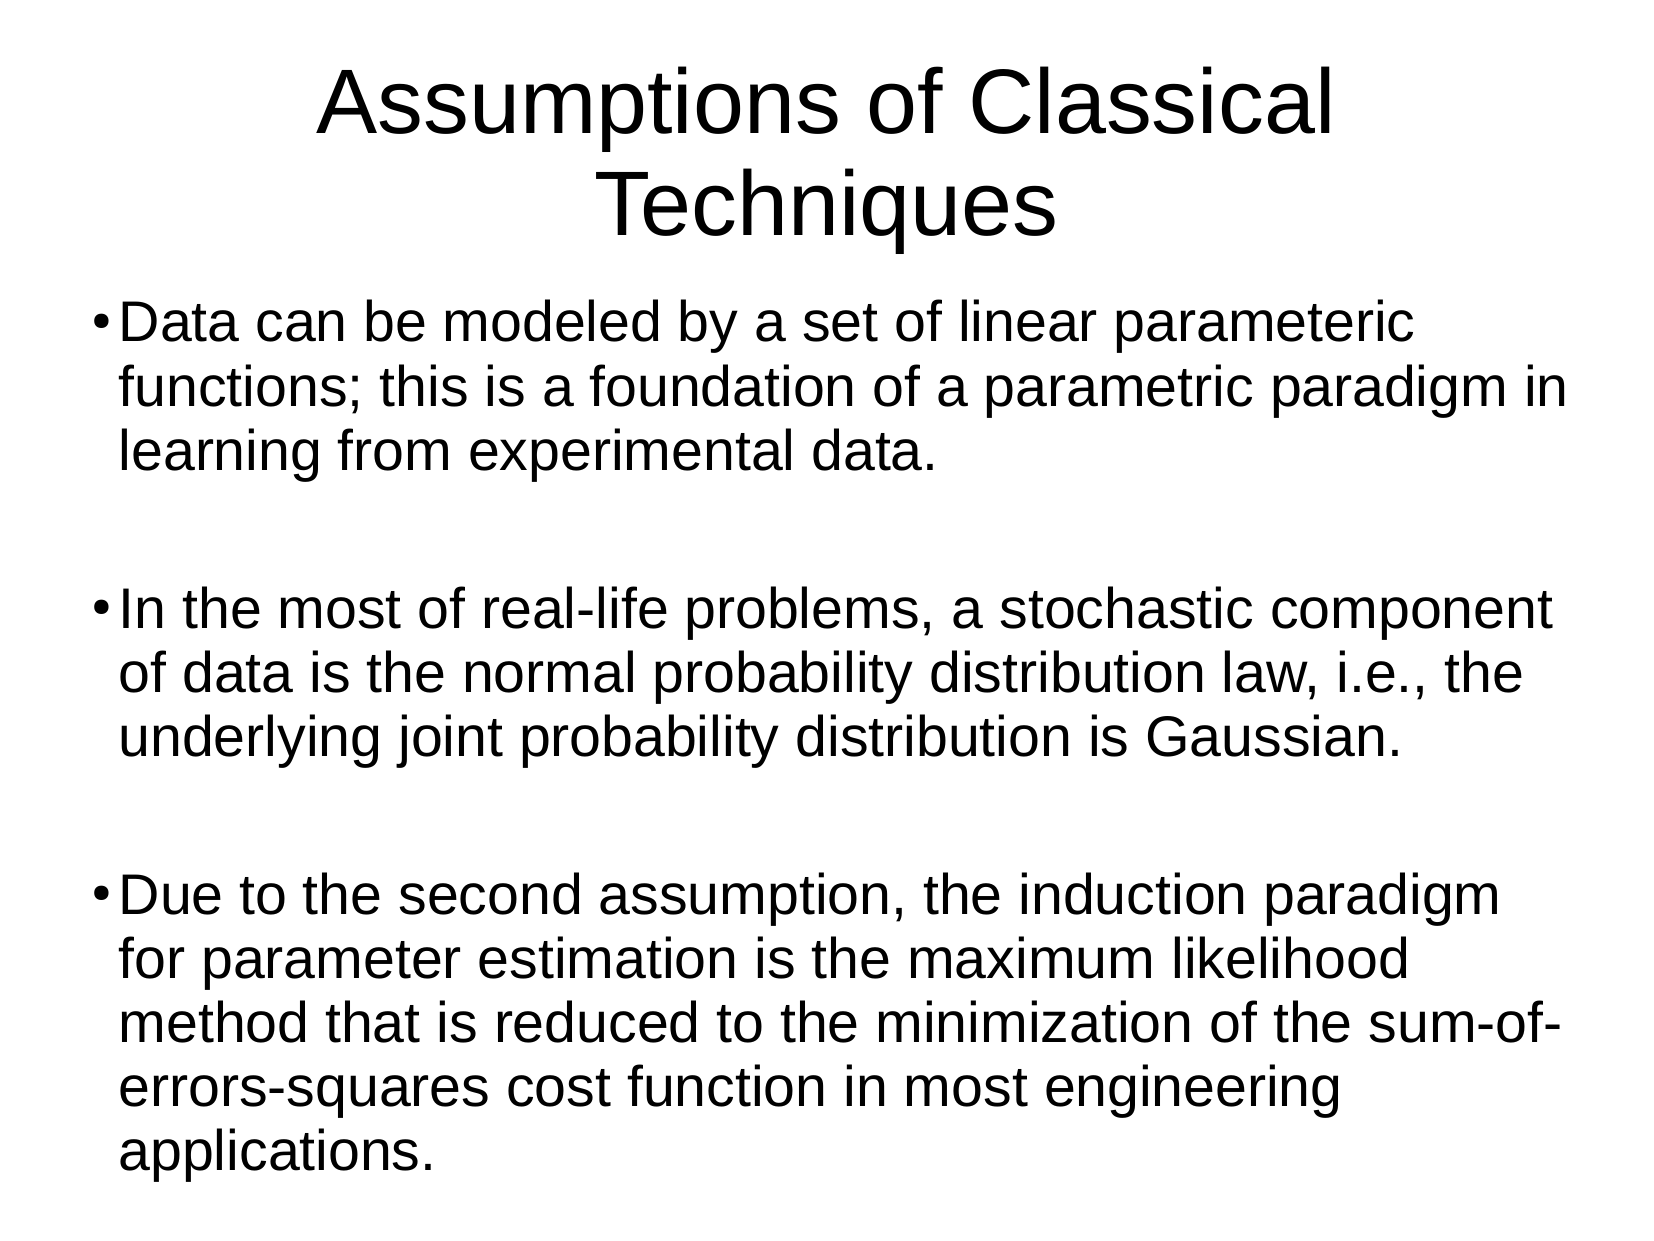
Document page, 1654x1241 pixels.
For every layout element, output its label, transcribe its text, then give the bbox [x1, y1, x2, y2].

list Data can be modeled by a set of linear parameteric functions; this is a foundation of a parametric paradigm in learning from experimental data. In the most of real-life problems, a stochastic component of data is the normal probability distribution law, i.e., the underlying joint probability distribution is Gaussian. Due to the second assumption, the induction paradigm for parameter estimation is the maximum likelihood method that is reduced to the minimization of the sum-of-errors-squares cost function in most engineering applications. [82, 290, 1571, 1241]
title Assumptions of Classical Techniques [82, 49, 1571, 257]
